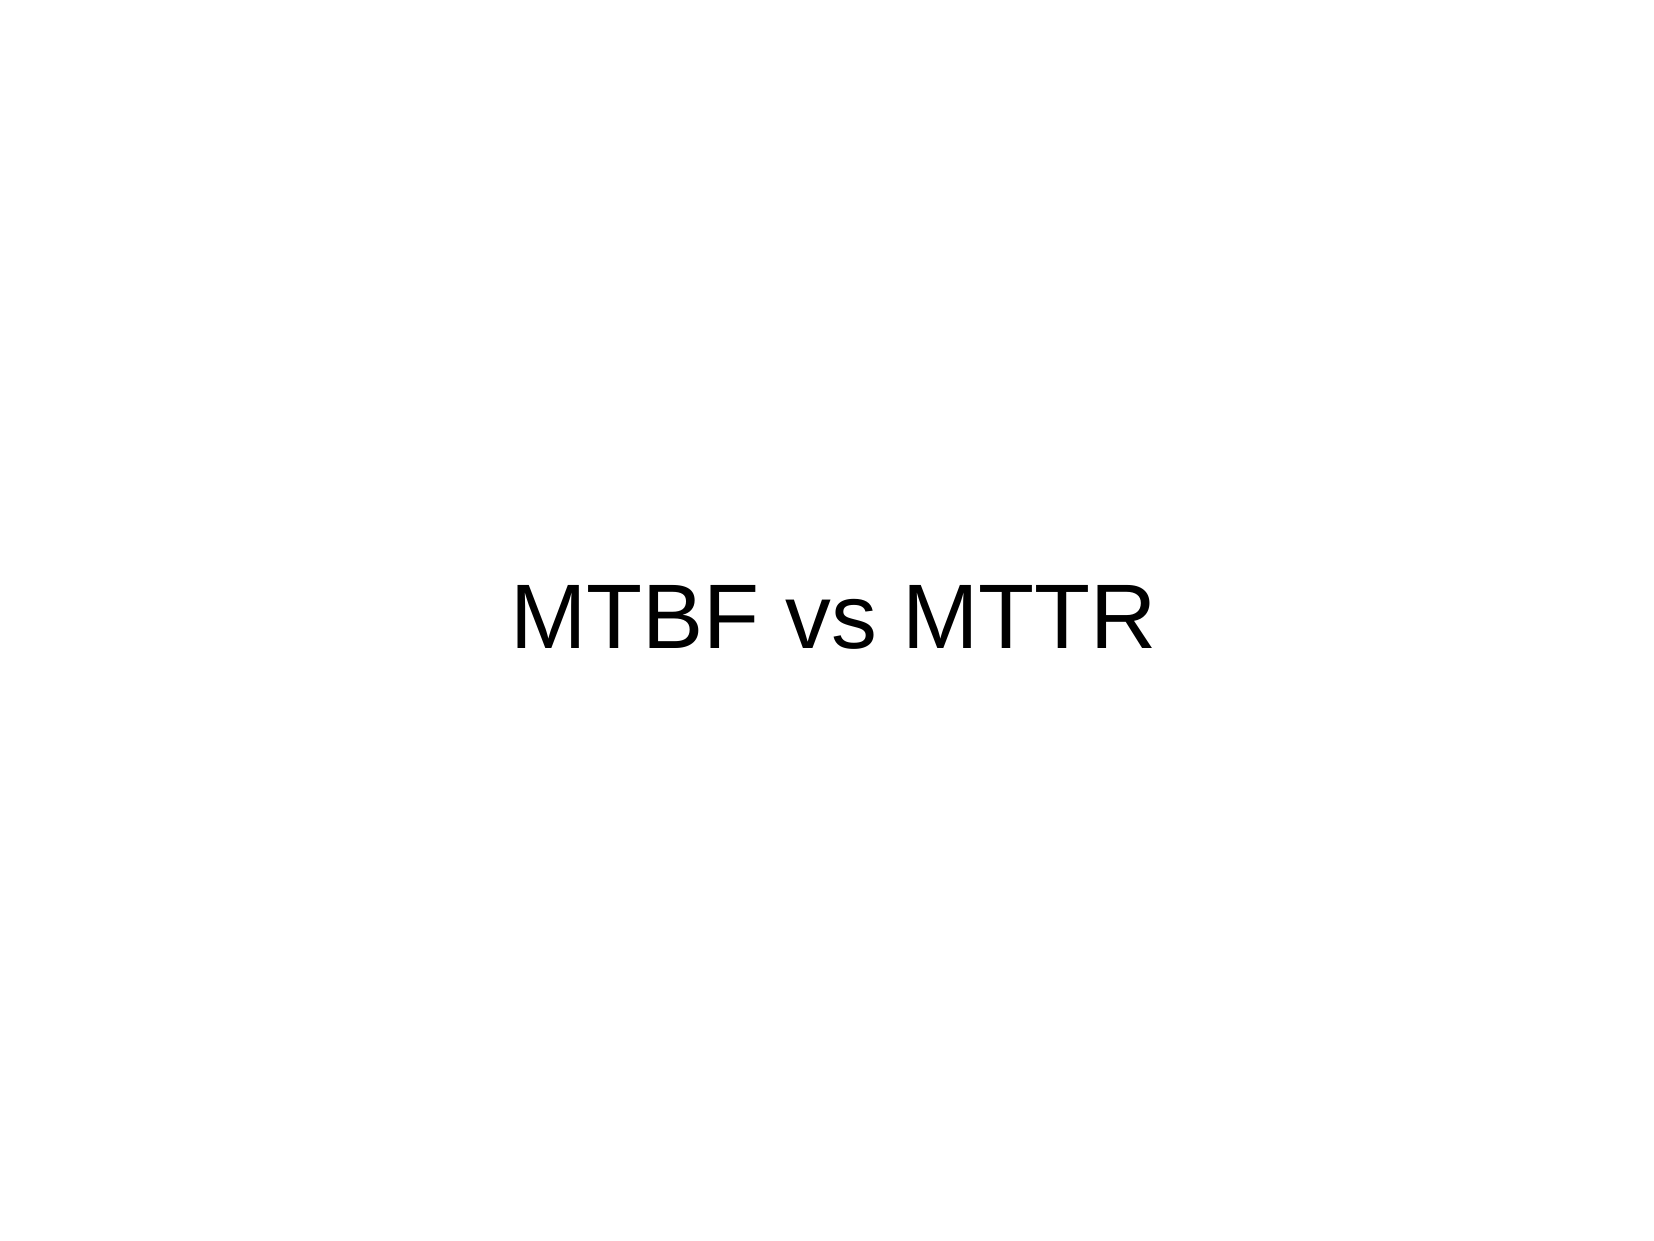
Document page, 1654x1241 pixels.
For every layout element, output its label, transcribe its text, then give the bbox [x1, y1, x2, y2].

title MTBF vs MTTR [90, 512, 1579, 721]
